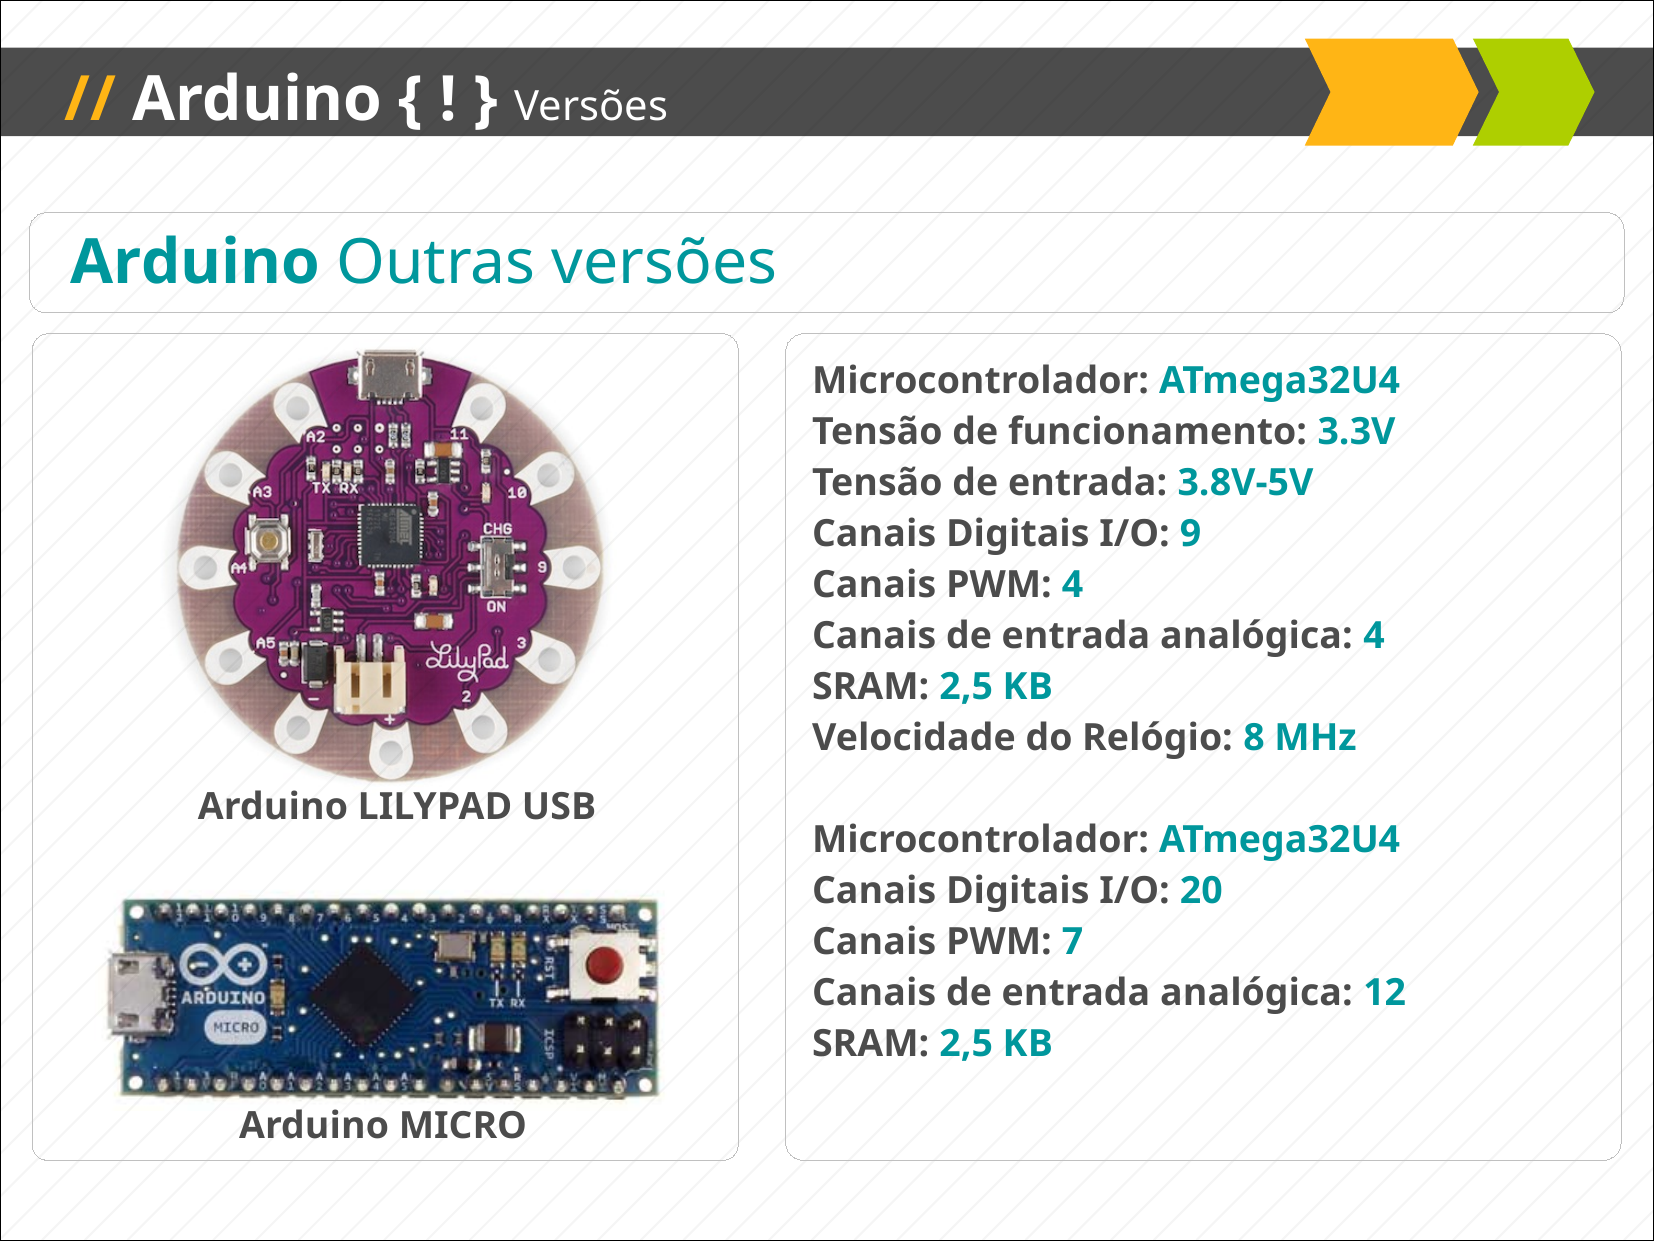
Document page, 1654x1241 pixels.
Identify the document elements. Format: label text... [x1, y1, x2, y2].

text_box // Arduino { ! } Versões [50, 32, 700, 144]
text_box Microcontrolador: ATmega32U4 Tensão de funcionamento: 3.3V Tensão de entrada: 3.8V-5V Canais Digitais I/O: 9 Canais PWM: 4 Canais de entrada analógica: 4 SRAM: 2,5 KB Velocidade do Relógio: 8 MHz Microcontrolador: ATmega32U4 Canais Digitais I/O: 20 Canais PWM: 7 Canais de entrada analógica: 12 SRAM: 2,5 KB [797, 345, 1383, 1224]
text_box [0, 0, 1654, 1241]
text_box Arduino Outras versões [55, 313, 747, 321]
